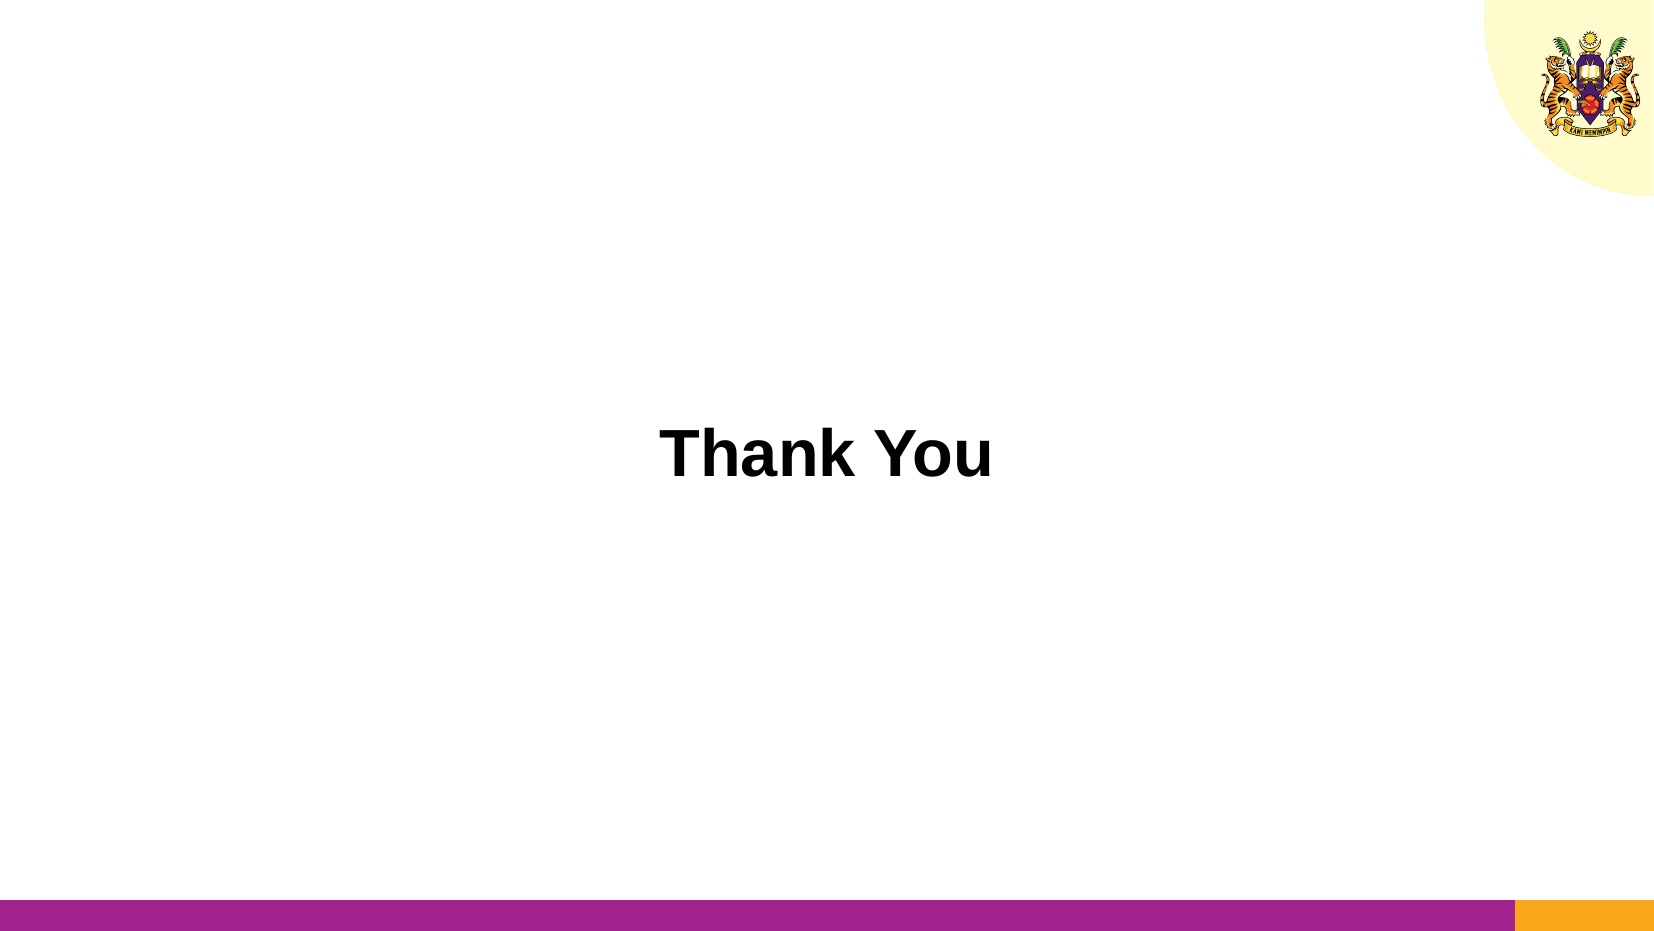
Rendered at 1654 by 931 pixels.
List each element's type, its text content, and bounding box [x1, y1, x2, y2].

subtitle Thank You [82, 37, 1571, 871]
text_box [0, 900, 1654, 931]
picture [1540, 30, 1642, 137]
text_box [1484, 0, 1654, 196]
